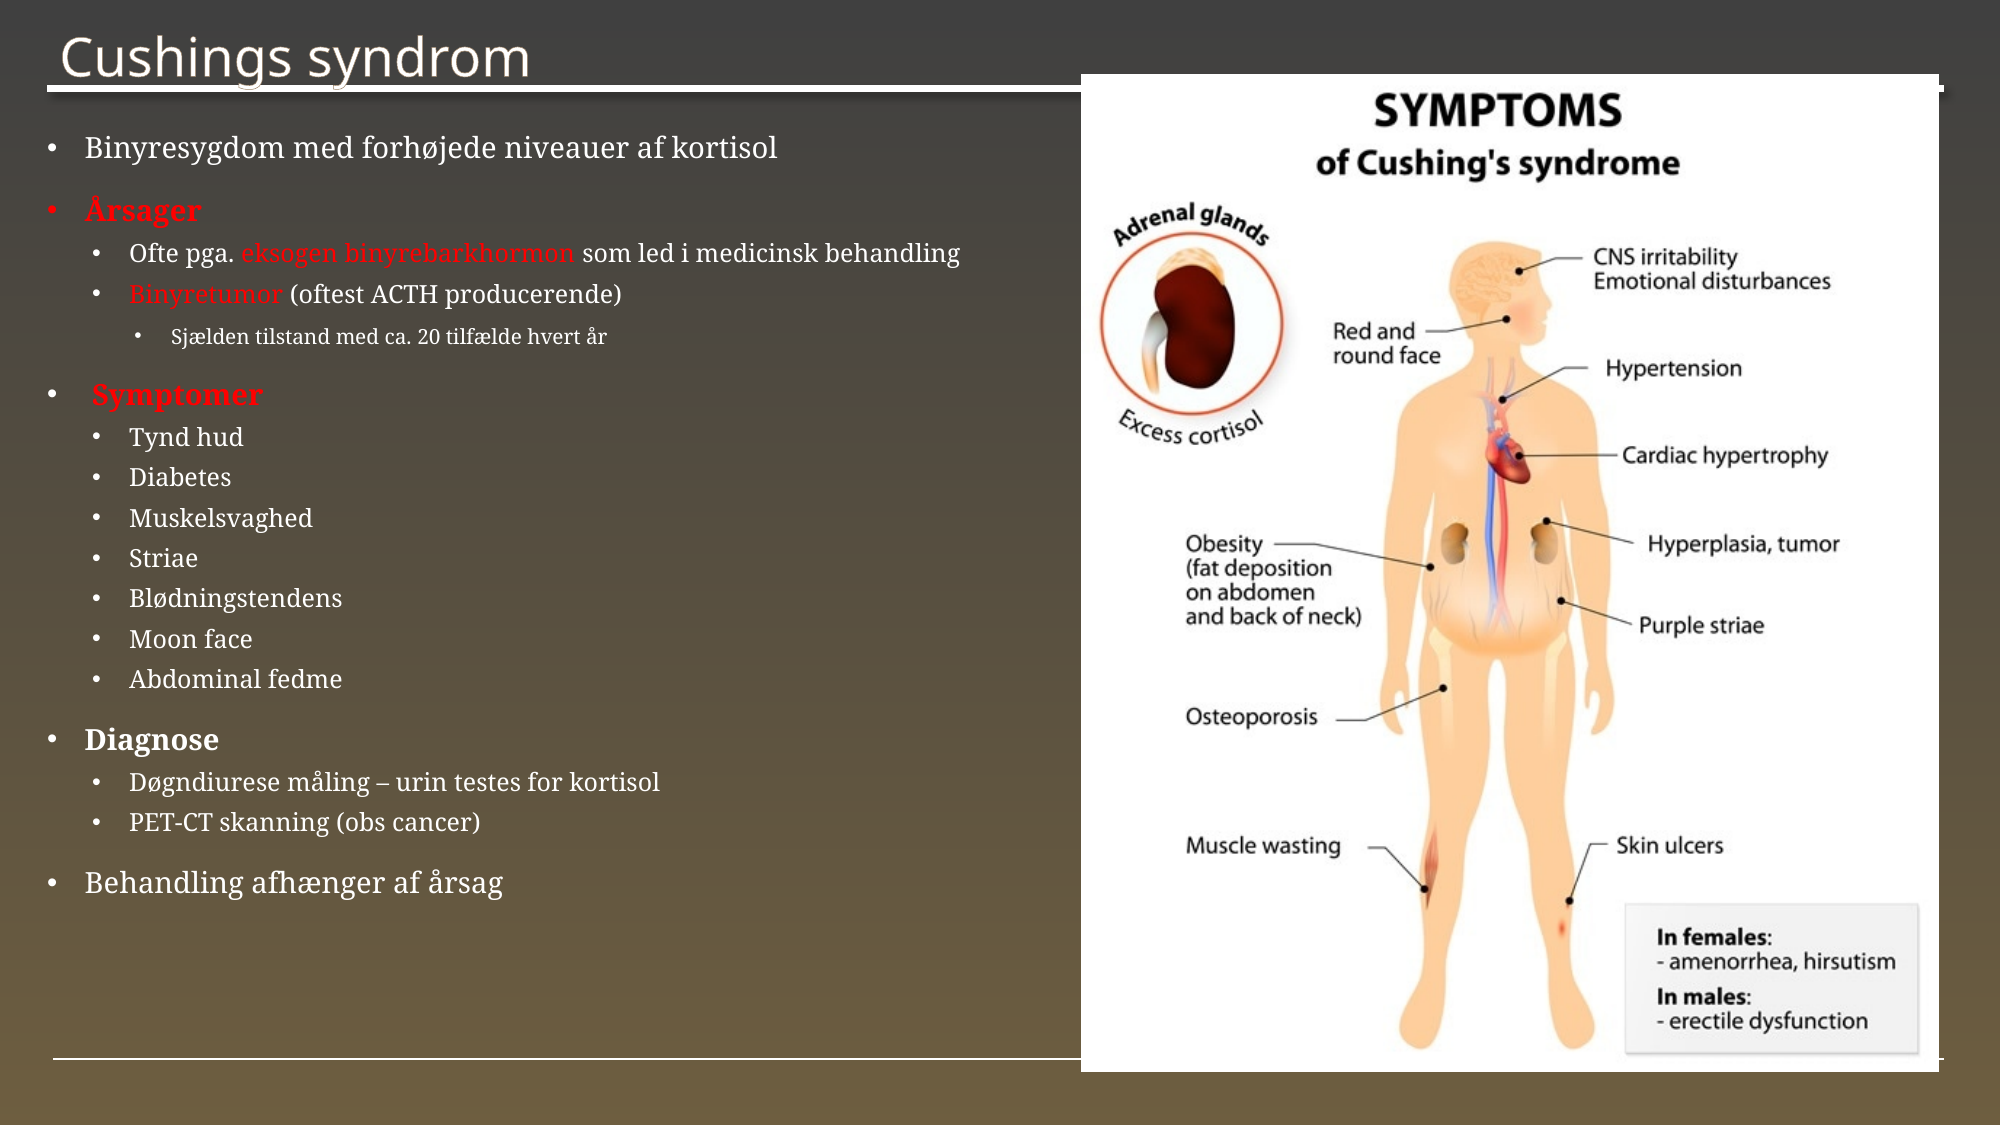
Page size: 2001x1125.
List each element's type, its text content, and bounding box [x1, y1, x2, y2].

list Binyresygdom med forhøjede niveauer af kortisol Årsager Ofte pga. eksogen binyrebarkhormon som led i medicinsk behandling Binyretumor (oftest ACTH producerende) Sjælden tilstand med ca. 20 tilfælde hvert år Symptomer Tynd hud Diabetes Muskelsvaghed Striae Blødningstendens Moon face Abdominal fedme Diagnose Døgndiurese måling – urin testes for kortisol PET-CT skanning (obs cancer) Behandling afhænger af årsag [47, 122, 1081, 1004]
title Cushings syndrom [59, 29, 1021, 89]
picture [1081, 74, 1939, 1072]
